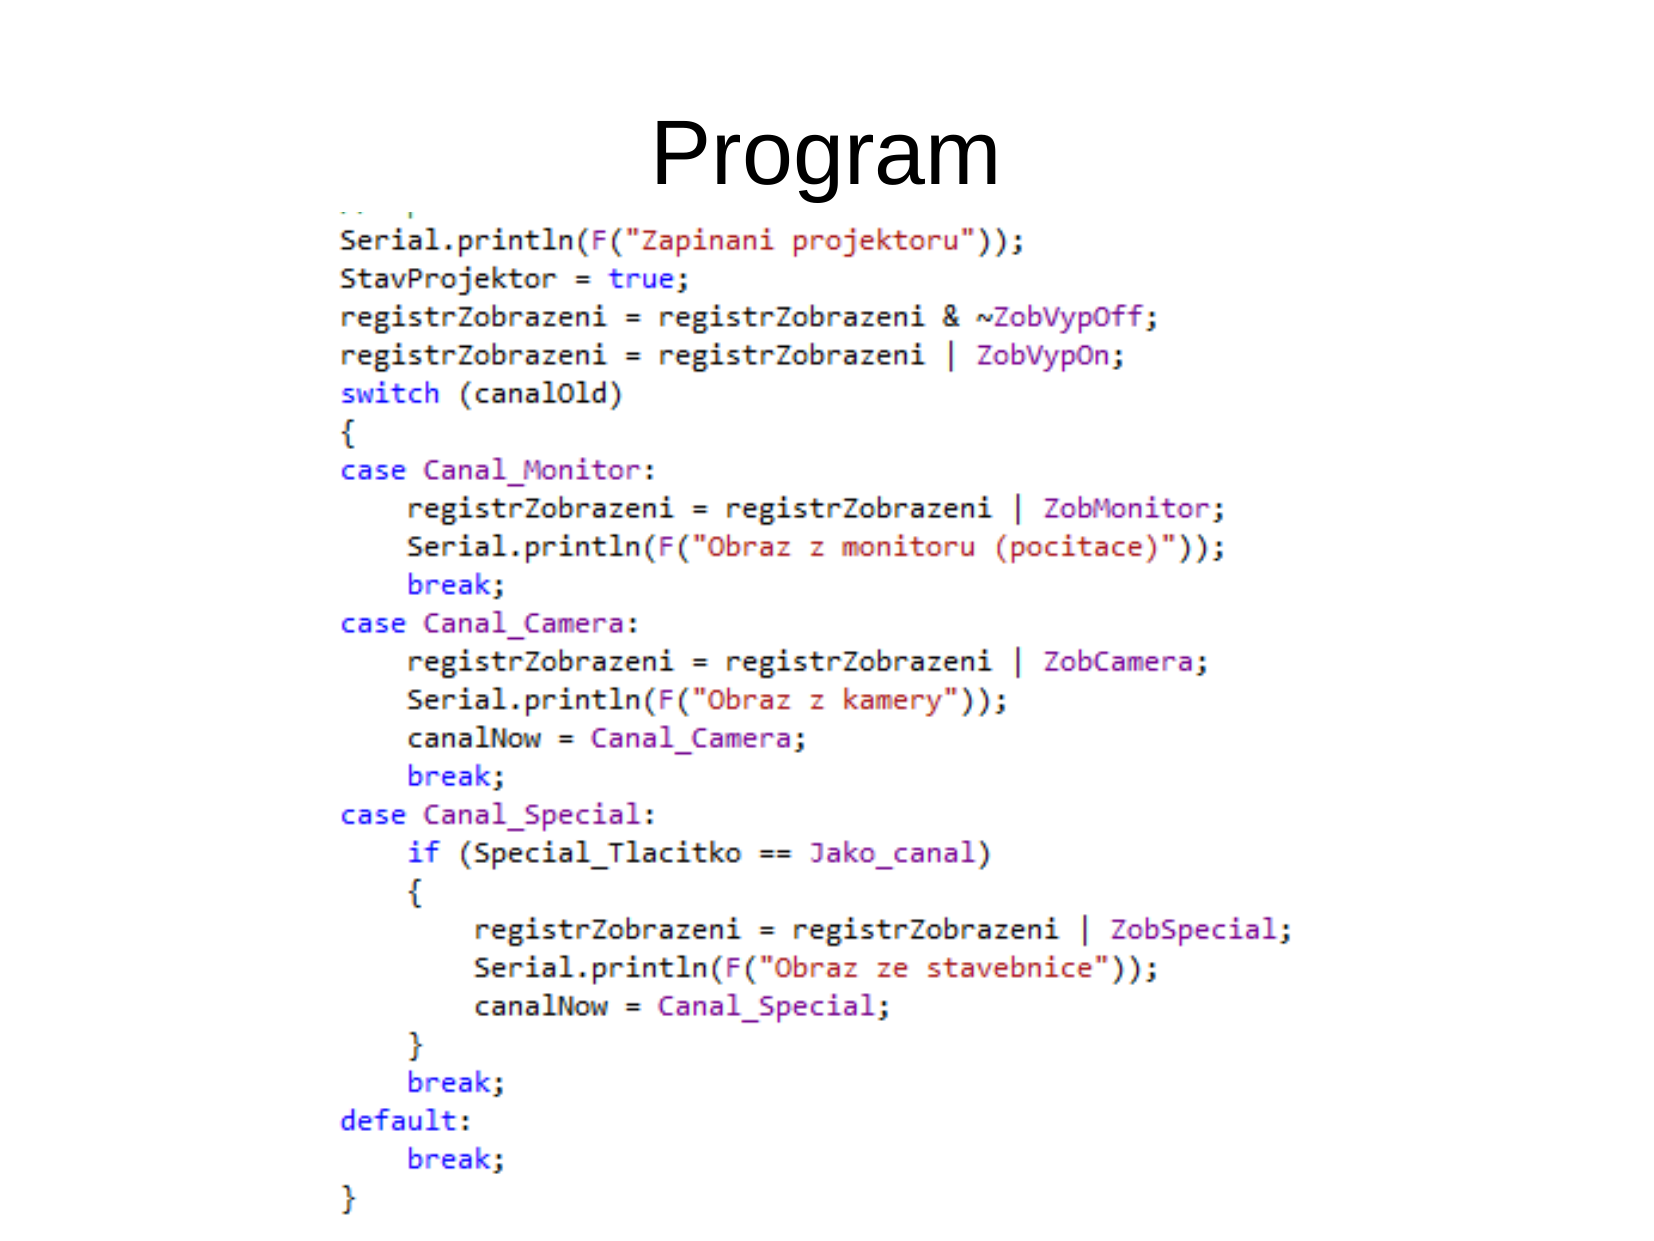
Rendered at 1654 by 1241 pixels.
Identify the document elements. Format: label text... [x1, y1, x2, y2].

picture [295, 212, 1405, 1241]
title Program [82, 49, 1571, 257]
